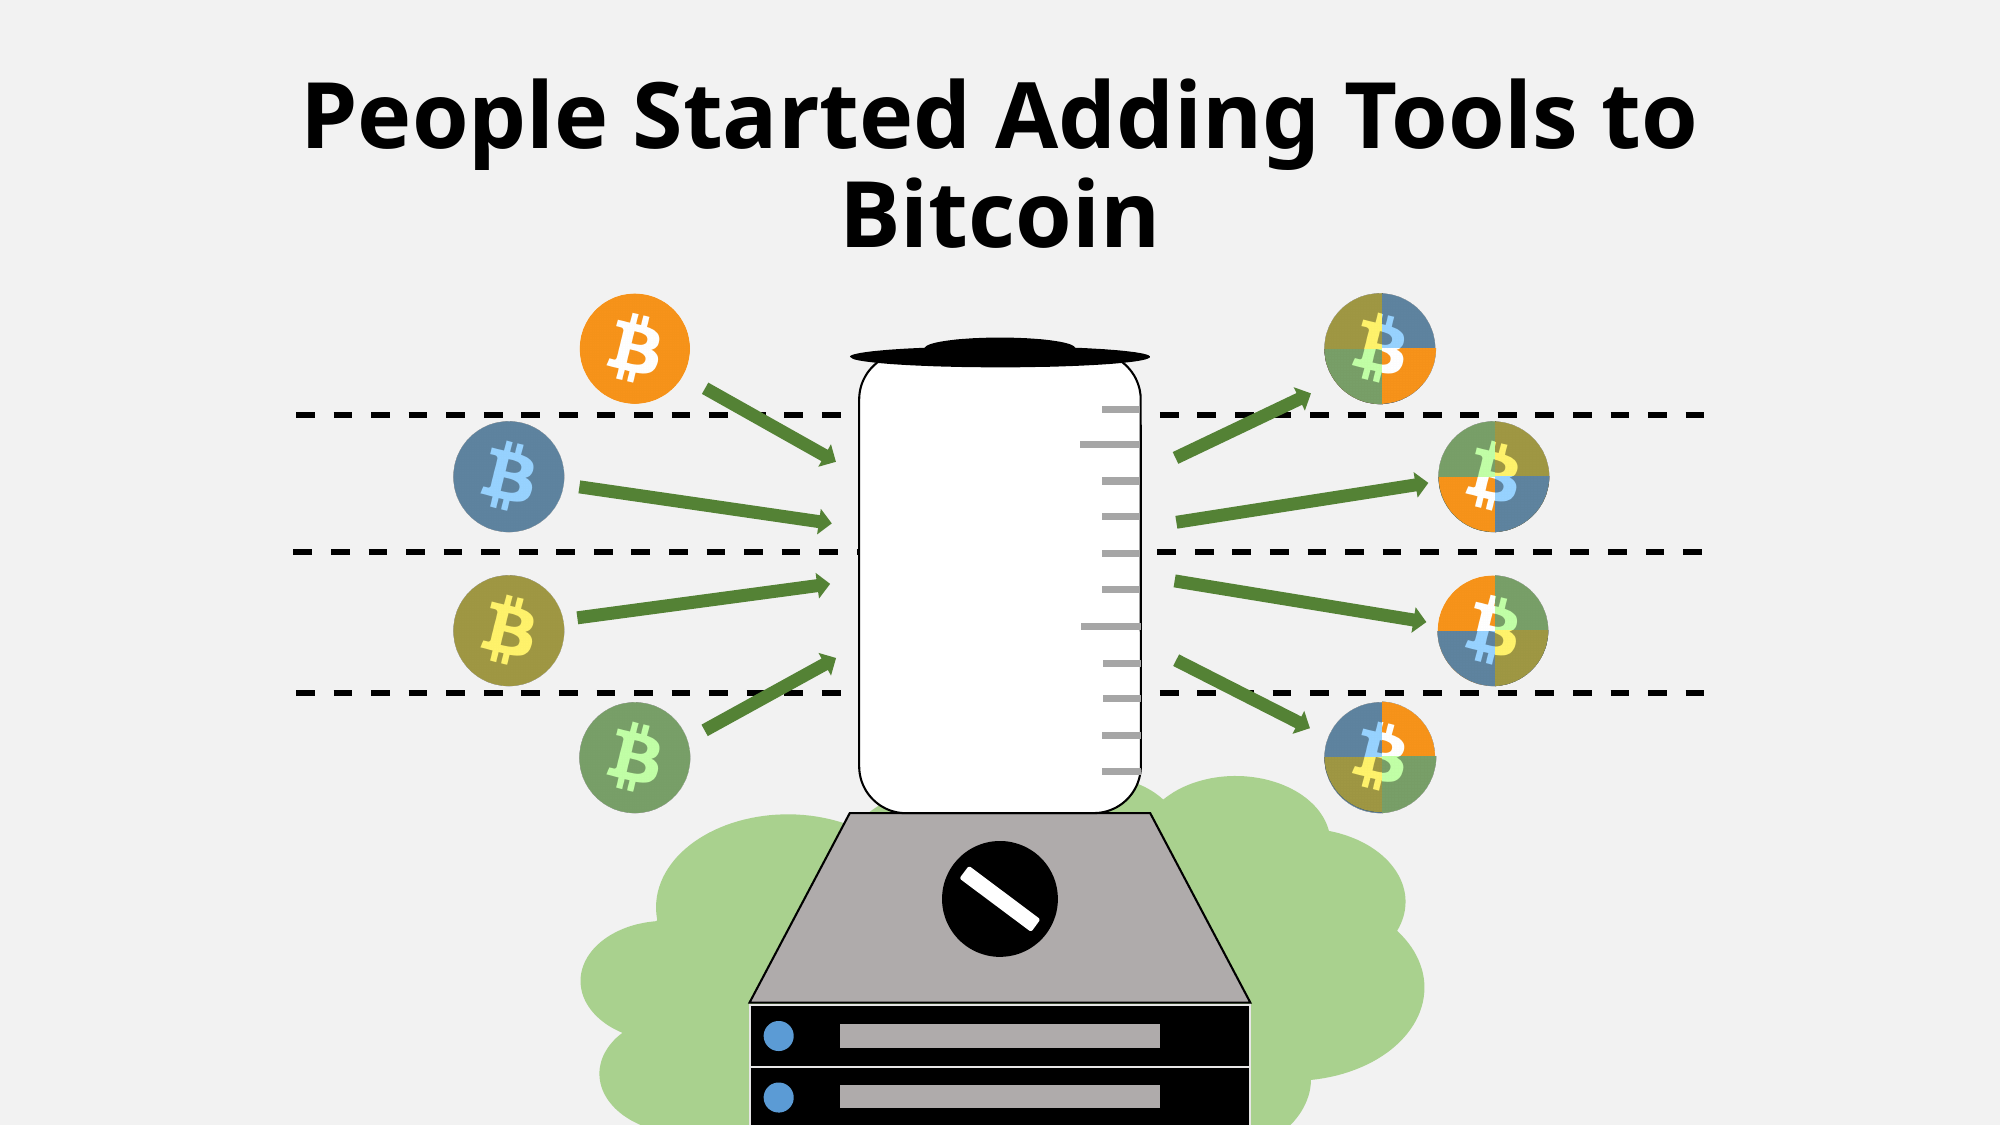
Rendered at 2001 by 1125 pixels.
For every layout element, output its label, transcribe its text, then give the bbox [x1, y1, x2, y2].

picture [1323, 700, 1437, 814]
text_box [701, 382, 836, 467]
picture [1436, 574, 1549, 687]
picture [578, 701, 691, 814]
picture [1437, 420, 1550, 533]
text_box [580, 337, 1425, 1125]
text_box [576, 572, 831, 625]
text_box [701, 652, 837, 737]
title People Started Adding Tools to Bitcoin [137, 59, 1863, 278]
text_box [1173, 574, 1427, 633]
picture [578, 292, 691, 405]
text_box [1175, 472, 1429, 529]
picture [452, 420, 565, 533]
text_box [1172, 387, 1311, 464]
text_box [1173, 654, 1310, 734]
picture [1323, 292, 1437, 405]
text_box [578, 480, 832, 535]
picture [452, 574, 565, 687]
